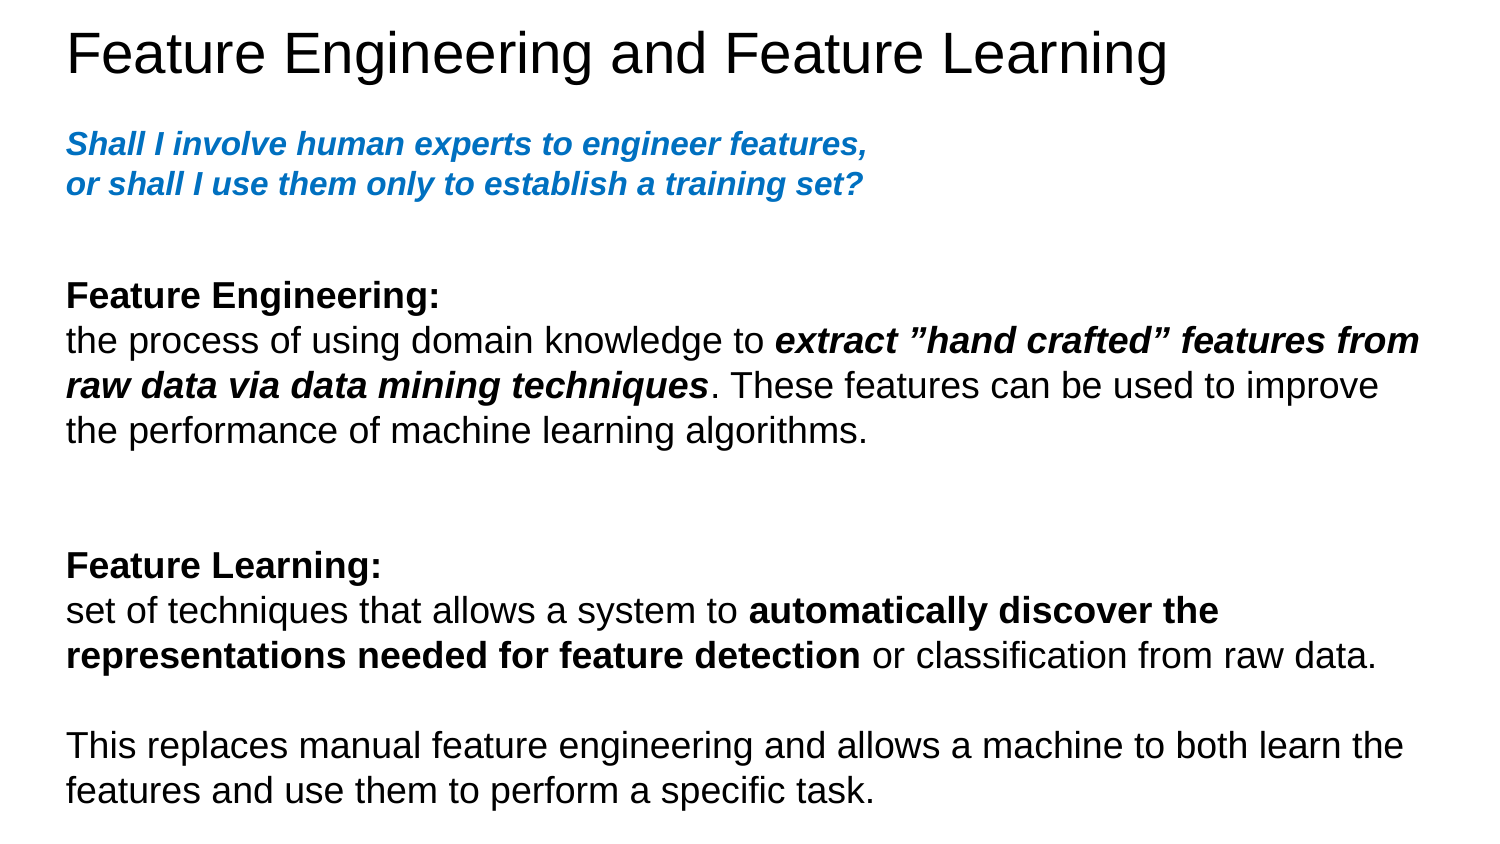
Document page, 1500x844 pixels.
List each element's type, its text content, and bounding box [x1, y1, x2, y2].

title Feature Engineering and Feature Learning [51, 0, 1449, 79]
text_box Shall I involve human experts to engineer features, or shall I use them only to establish a training set? Feature Engineering: the process of using domain knowledge to extract ”hand crafted” features from raw data via data mining techniques. These features can be used to improve the performance of machine learning algorithms. Feature Learning: set of techniques that allows a system to automatically discover the representations needed for feature detection or classification from raw data. This replaces manual feature engineering and allows a machine to both learn the features and use them to perform a specific task. [51, 79, 1449, 844]
